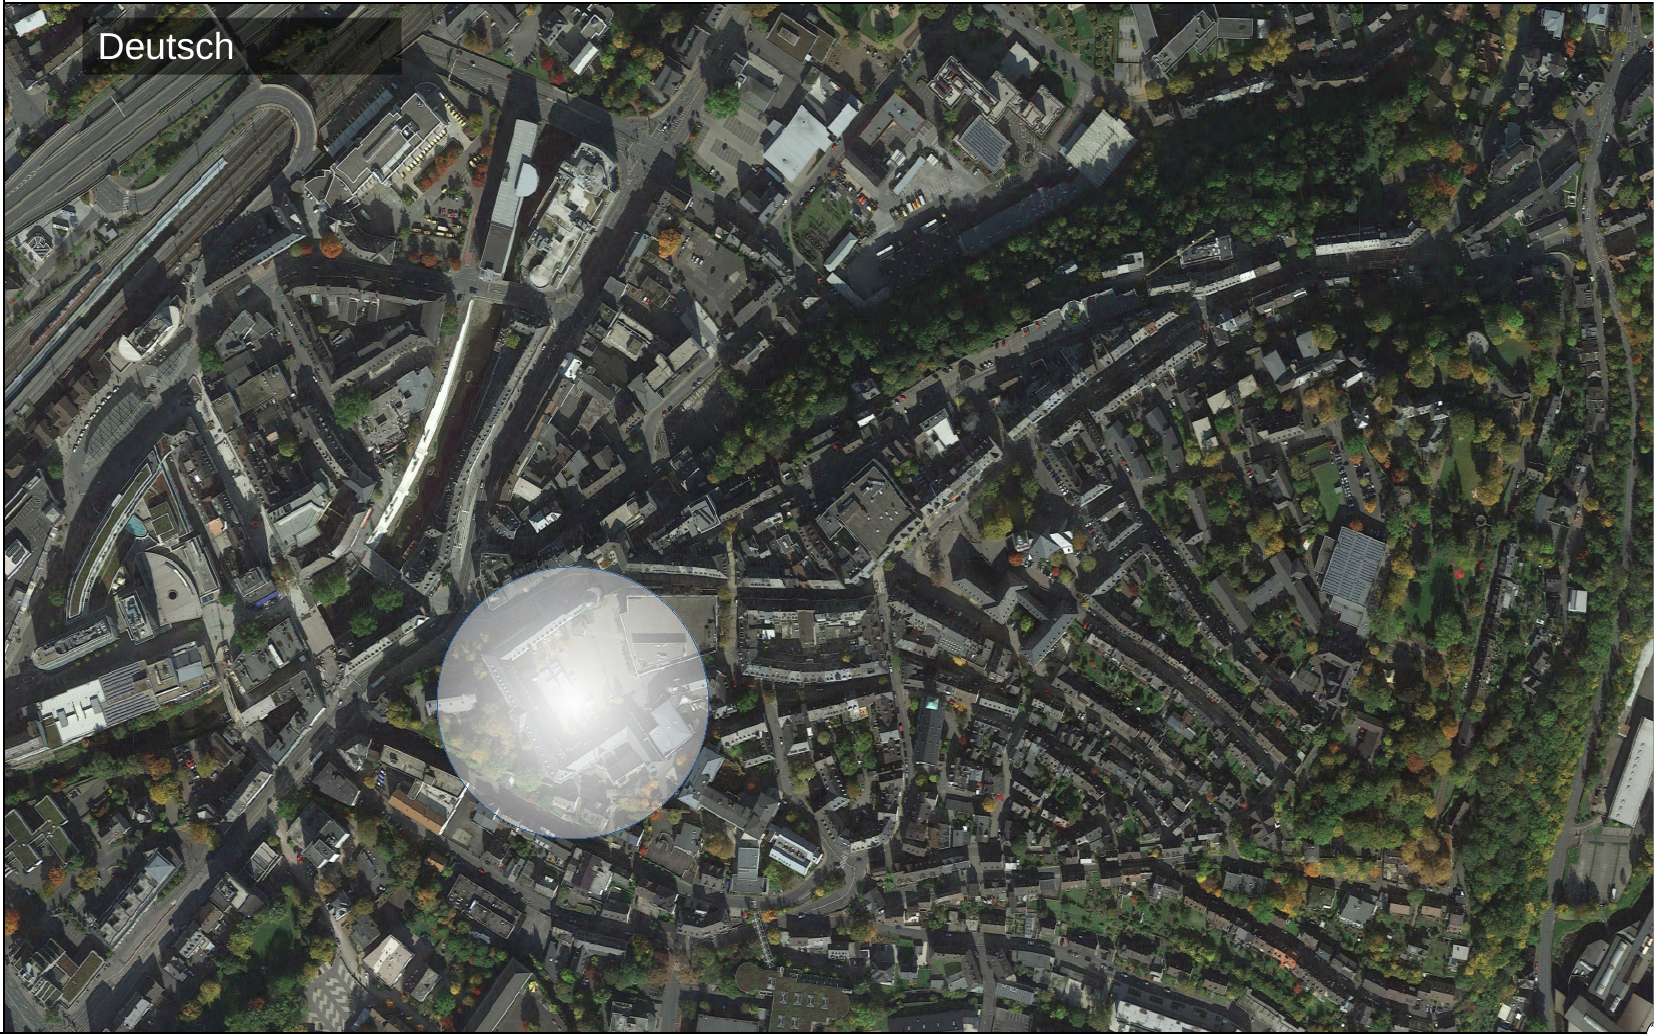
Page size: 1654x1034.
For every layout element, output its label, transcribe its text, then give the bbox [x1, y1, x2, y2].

text_box Deutsch [82, 17, 402, 75]
text_box [437, 566, 709, 839]
picture [0, 0, 1654, 1034]
